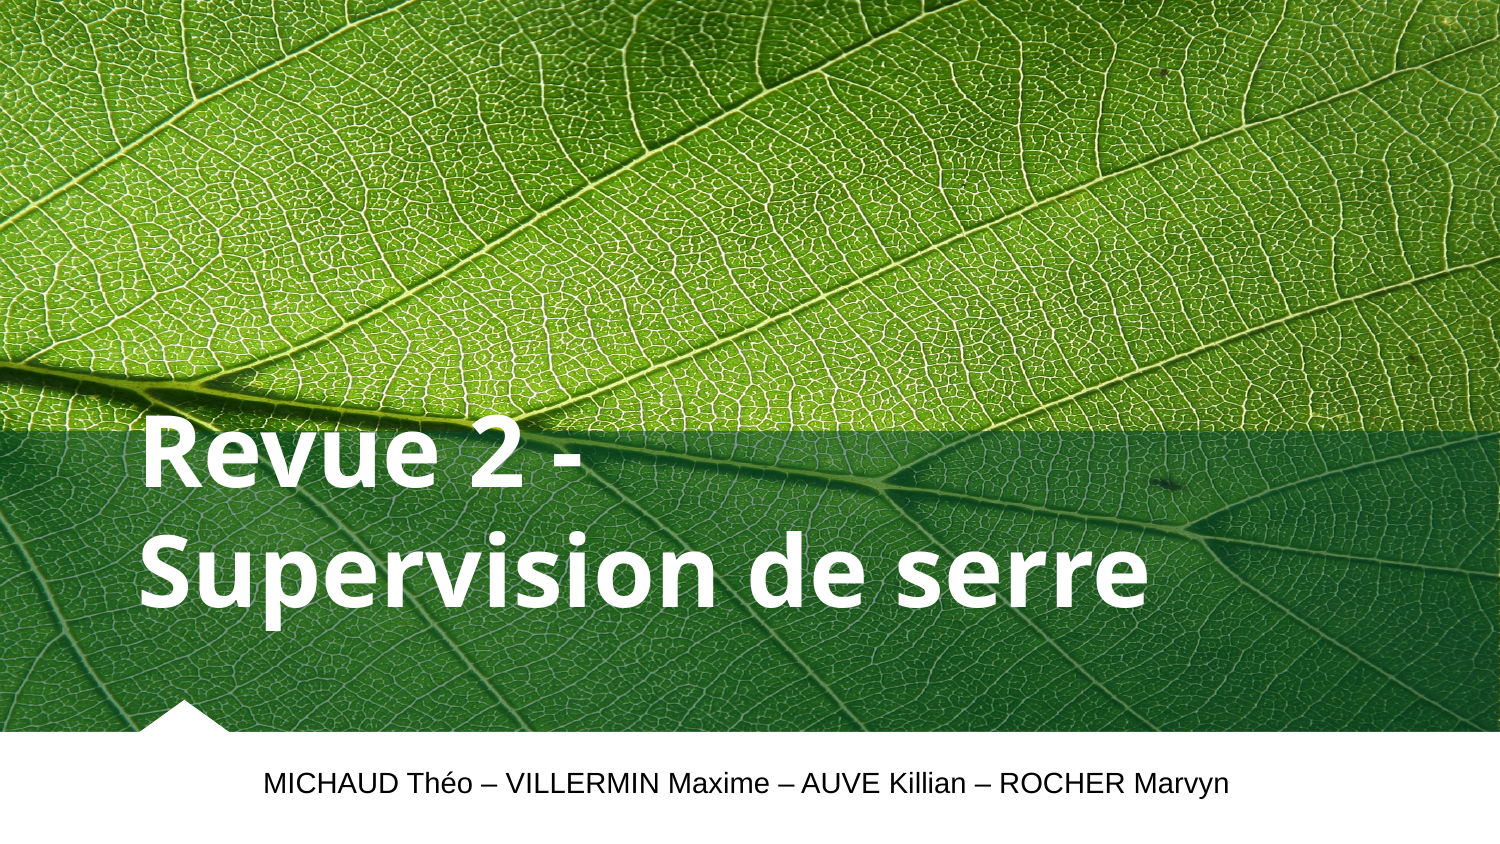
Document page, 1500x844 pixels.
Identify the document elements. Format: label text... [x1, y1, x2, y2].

title Revue 2 - Supervision de serre [122, 412, 1205, 603]
text_box MICHAUD Théo – VILLERMIN Maxime – AUVE Killian – ROCHER Marvyn [248, 749, 1276, 826]
picture [0, 0, 1500, 731]
